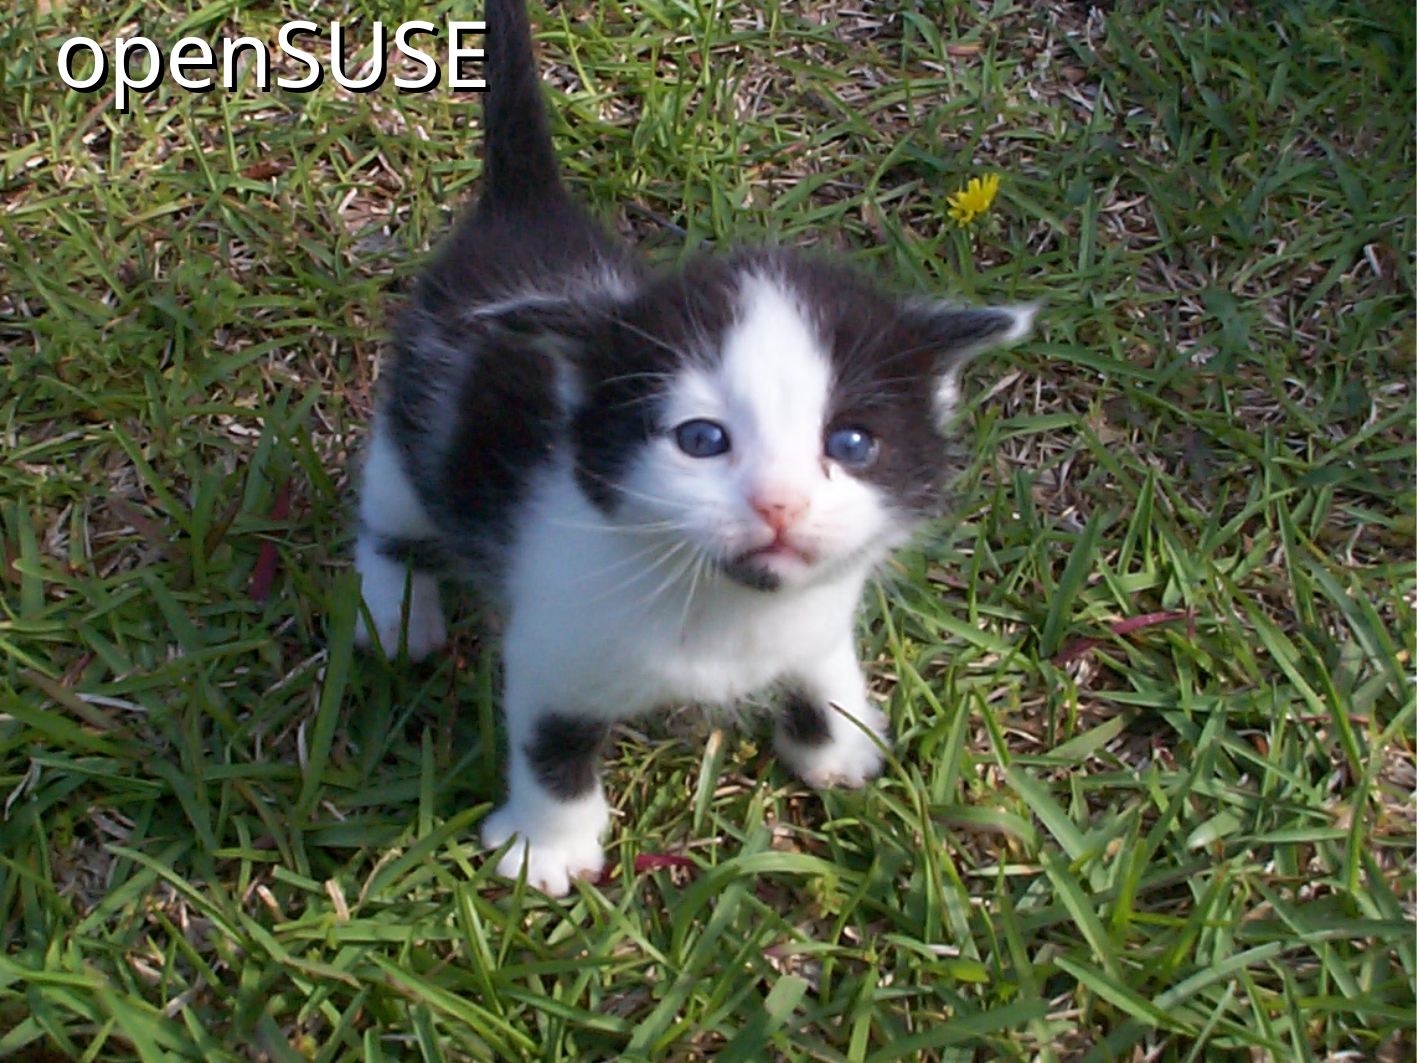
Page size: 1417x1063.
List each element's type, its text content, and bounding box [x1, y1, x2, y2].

picture [0, 0, 1417, 1063]
text_box openSUSE [0, 0, 546, 117]
